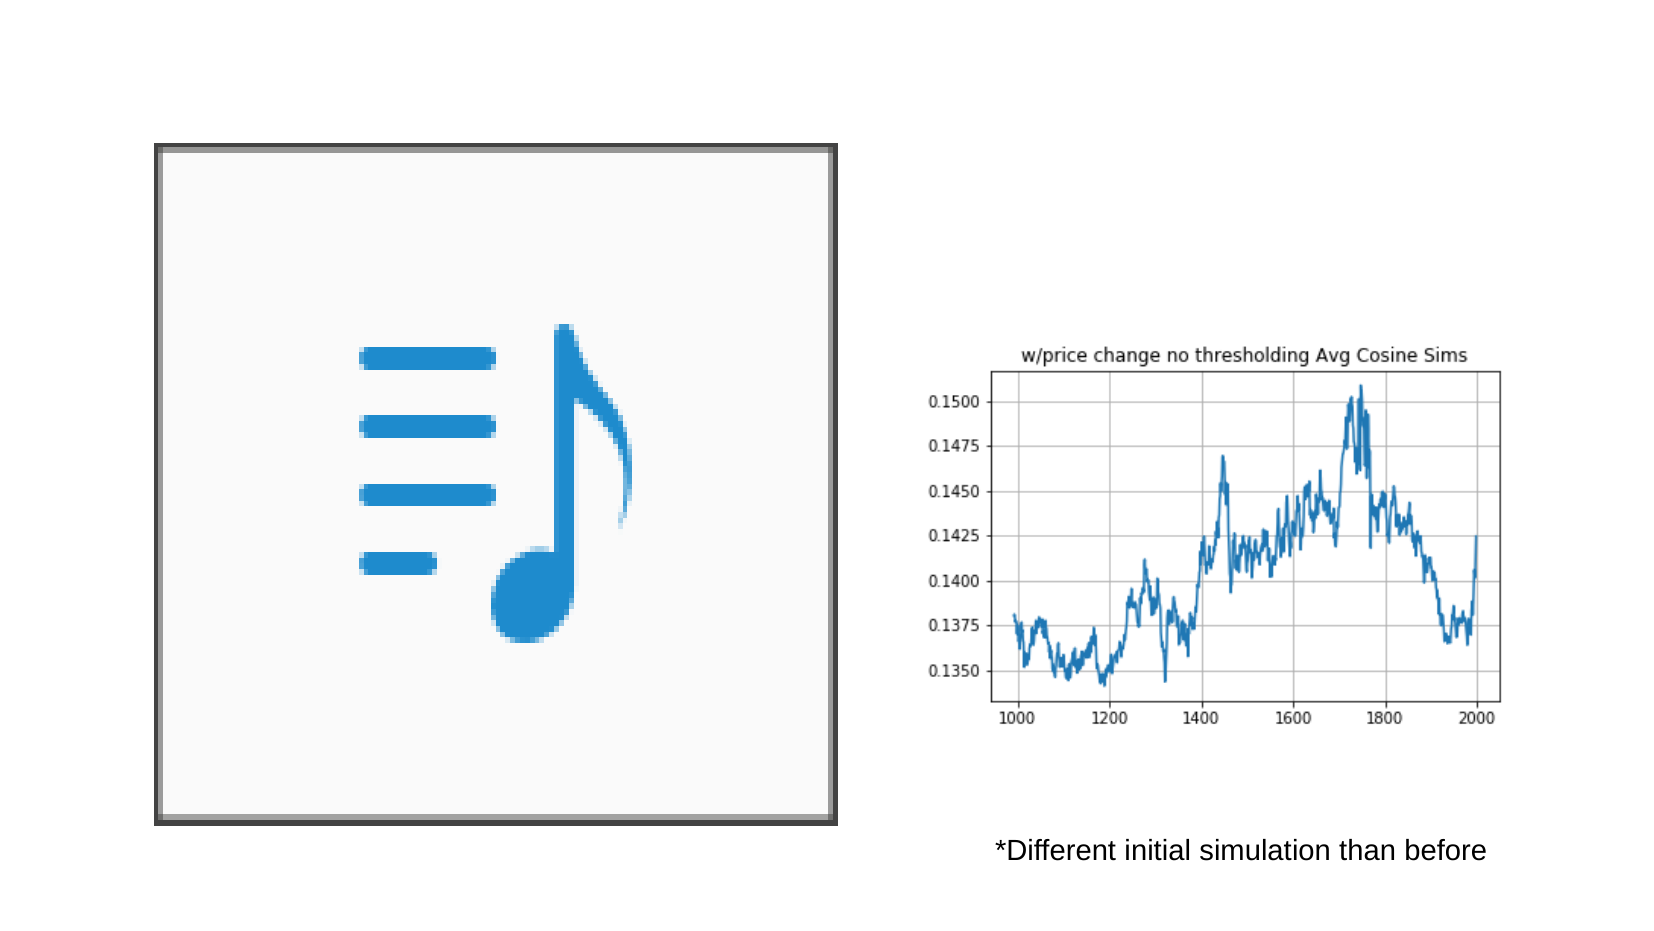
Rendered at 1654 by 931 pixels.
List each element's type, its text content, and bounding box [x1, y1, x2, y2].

picture [909, 318, 1565, 756]
text_box *Different initial simulation than before [980, 826, 1607, 875]
text_box [153, 141, 839, 827]
